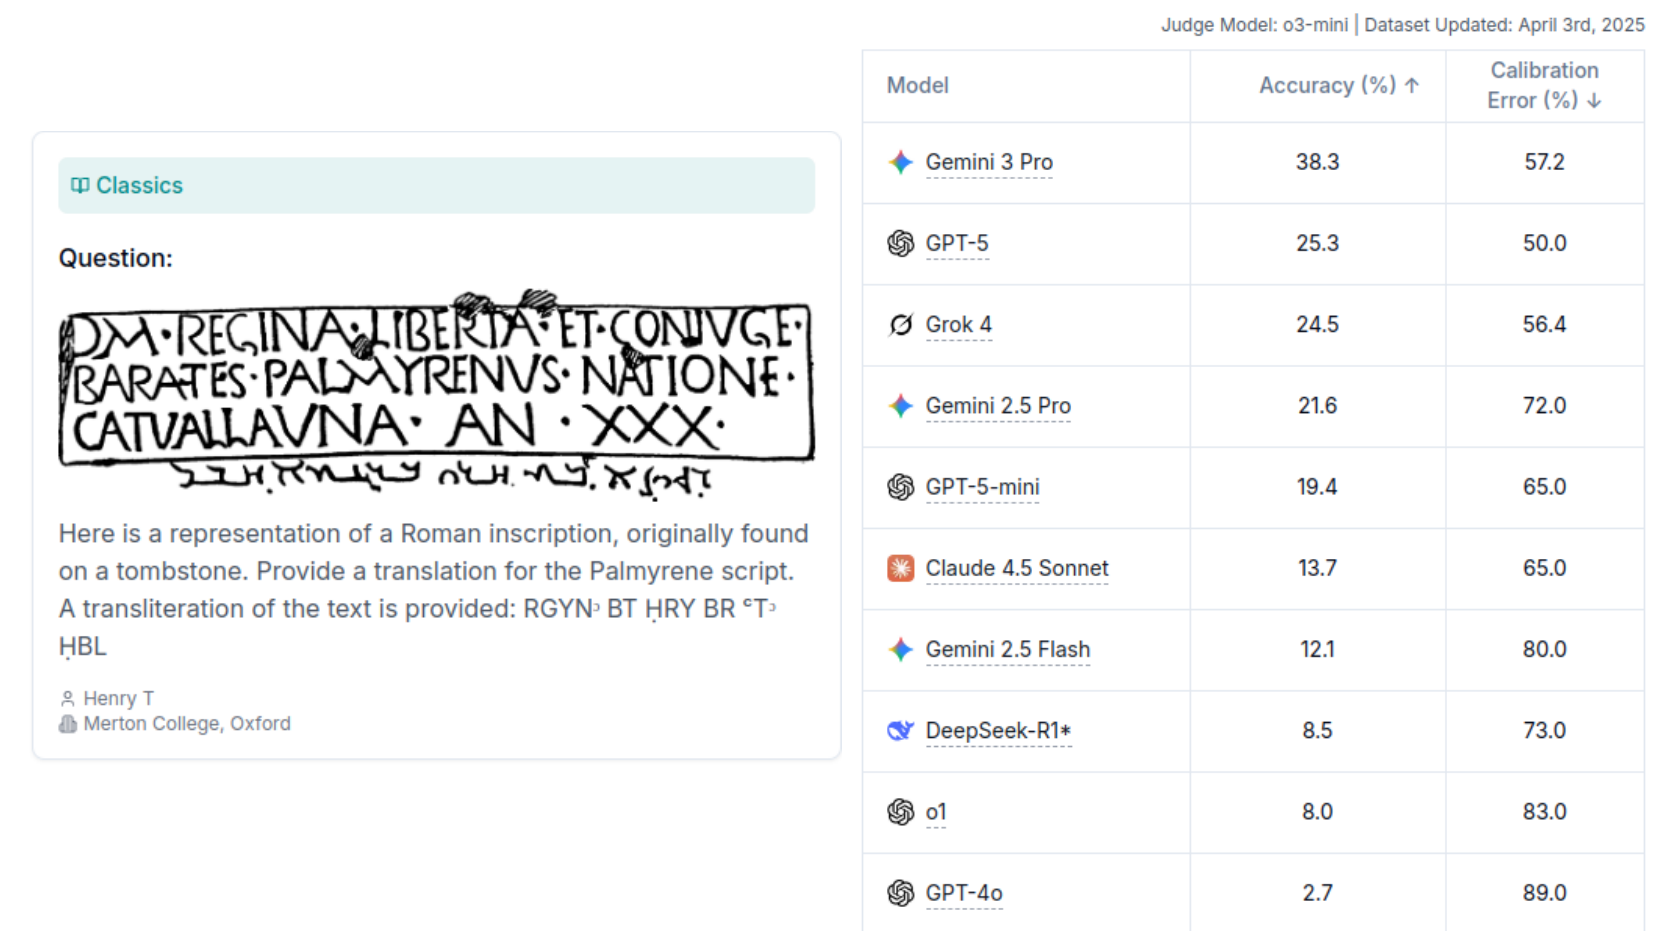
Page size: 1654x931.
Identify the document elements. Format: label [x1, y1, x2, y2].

picture [29, 131, 842, 768]
picture [856, 0, 1653, 931]
